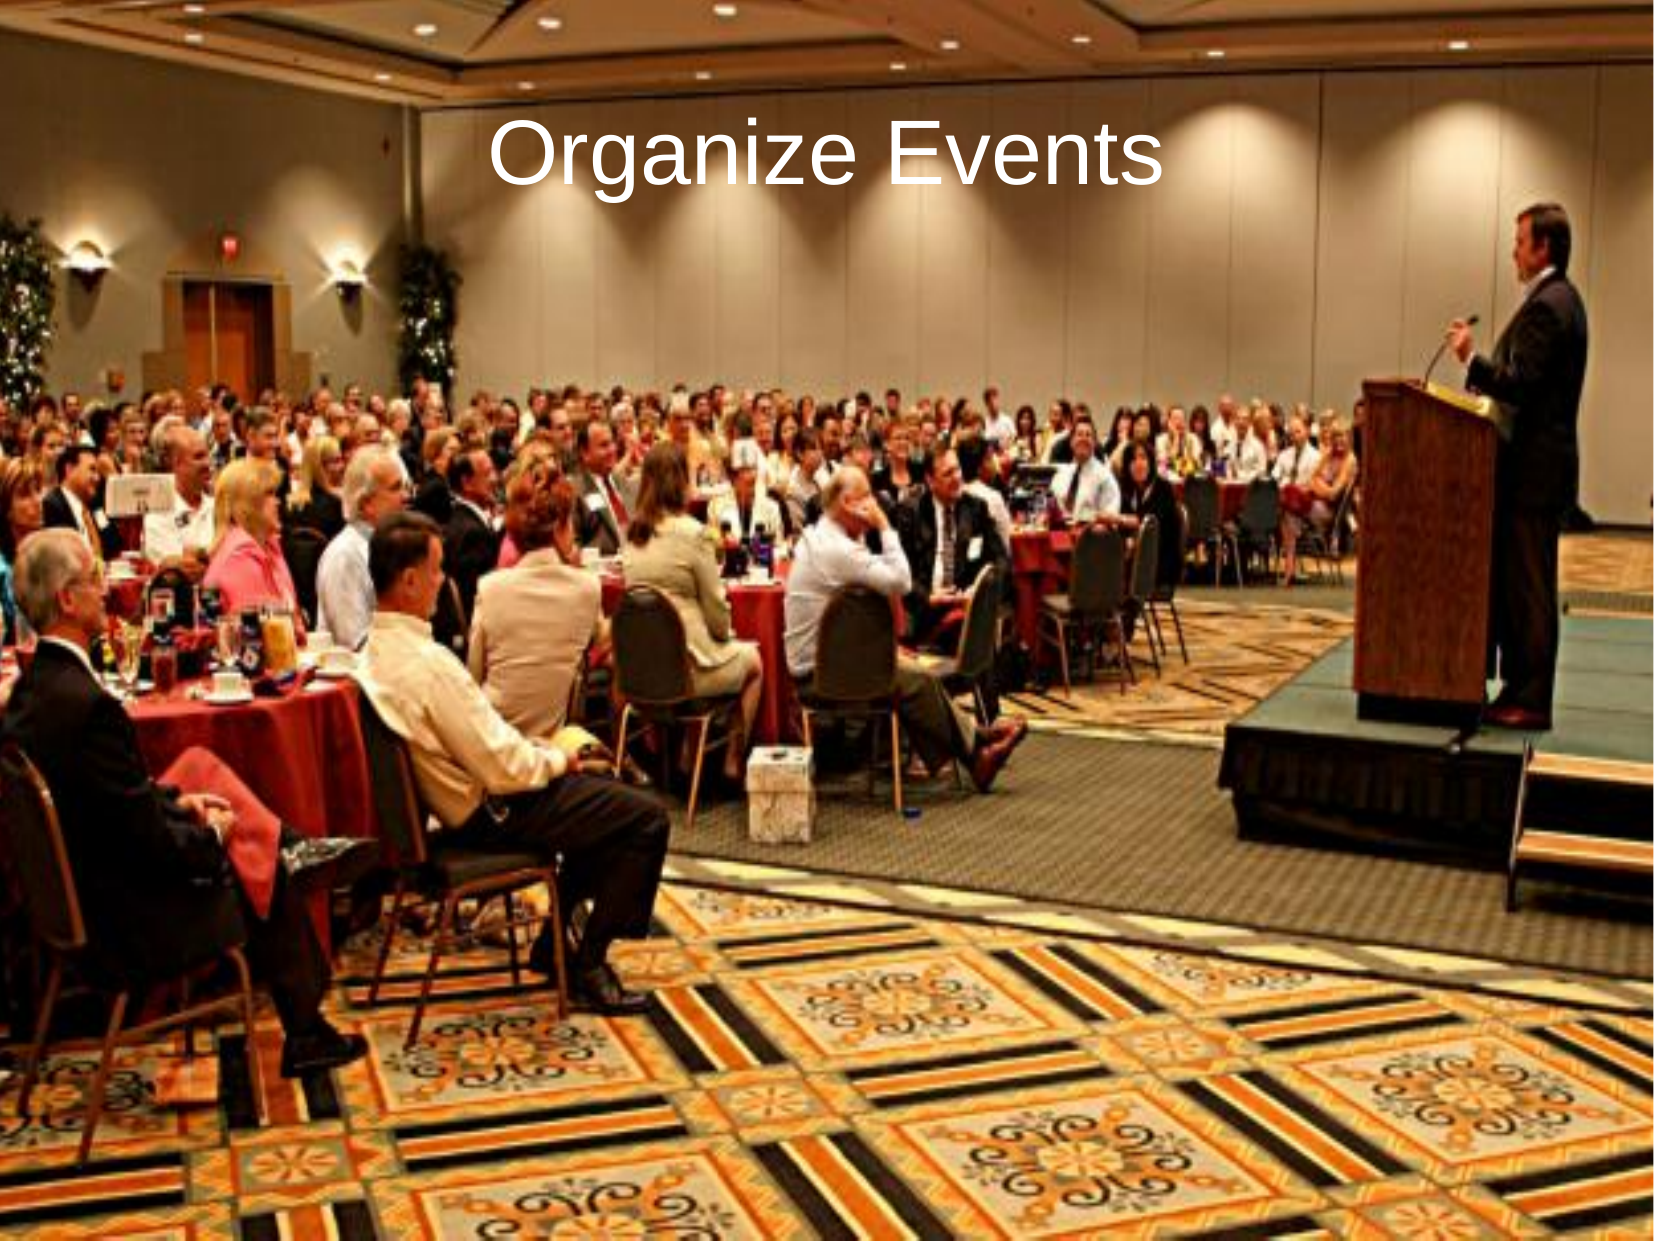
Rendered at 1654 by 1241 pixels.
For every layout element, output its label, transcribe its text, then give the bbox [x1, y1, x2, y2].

picture [0, 0, 1654, 1241]
title Organize Events [82, 49, 1571, 257]
